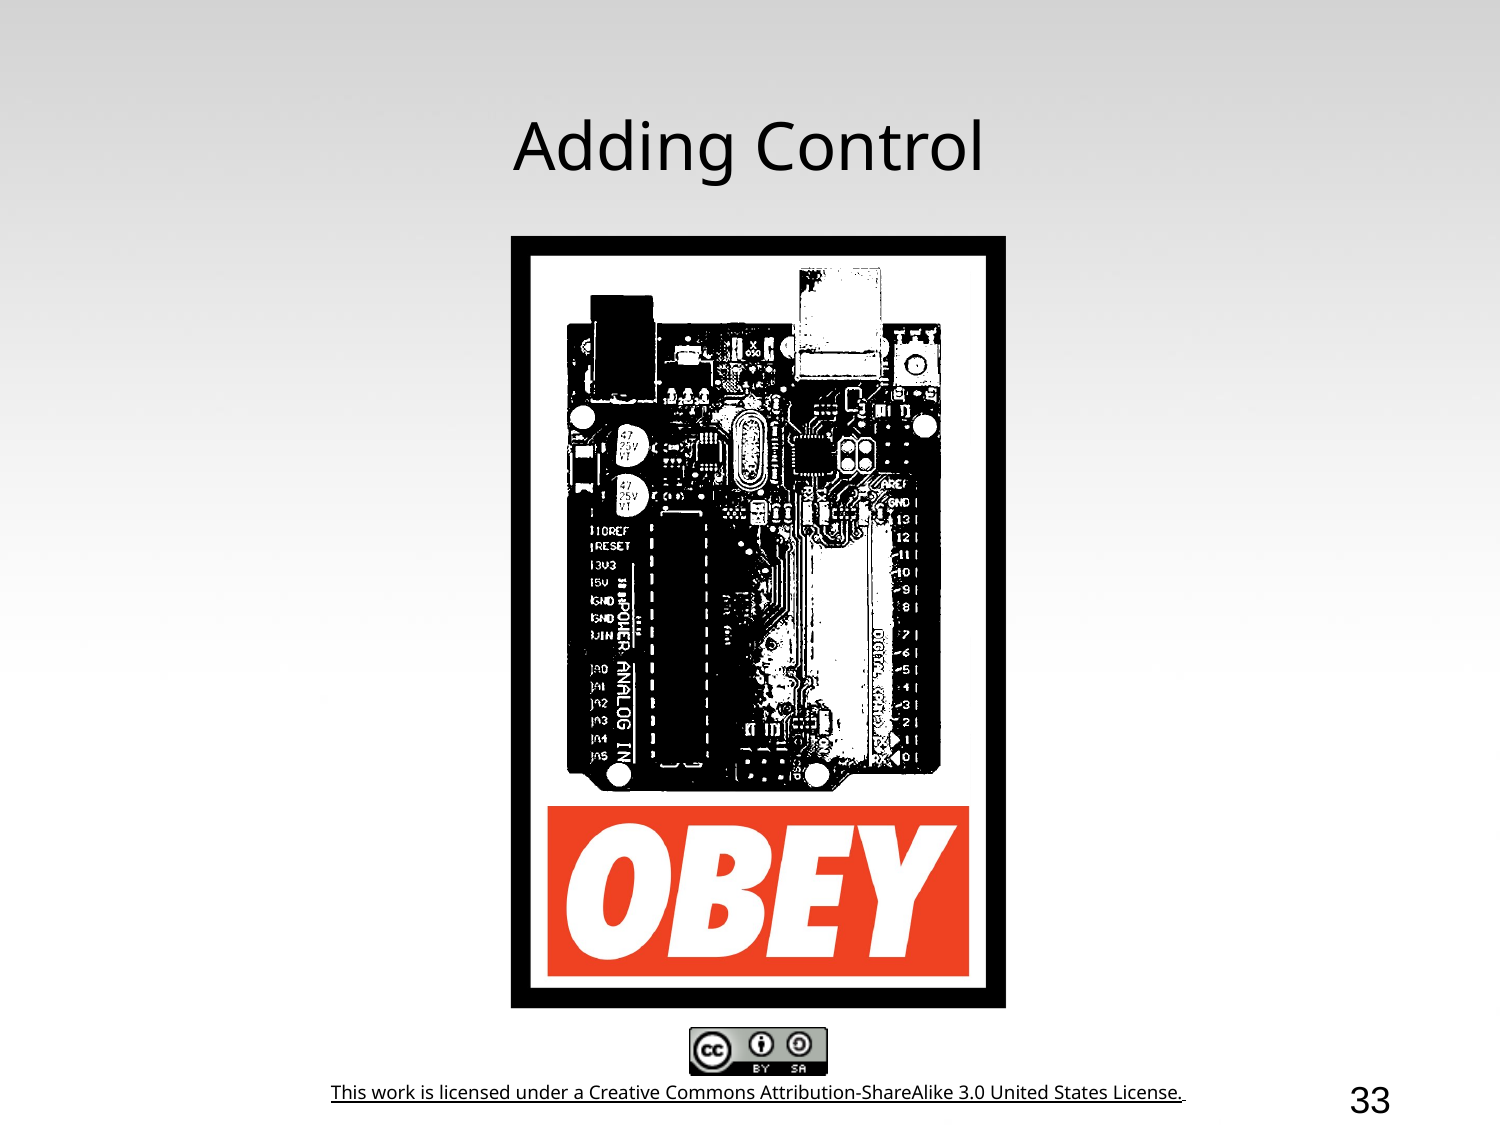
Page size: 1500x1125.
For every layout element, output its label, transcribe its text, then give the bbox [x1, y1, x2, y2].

title Adding Control [112, 49, 1388, 238]
picture [0, 0, 1500, 1125]
